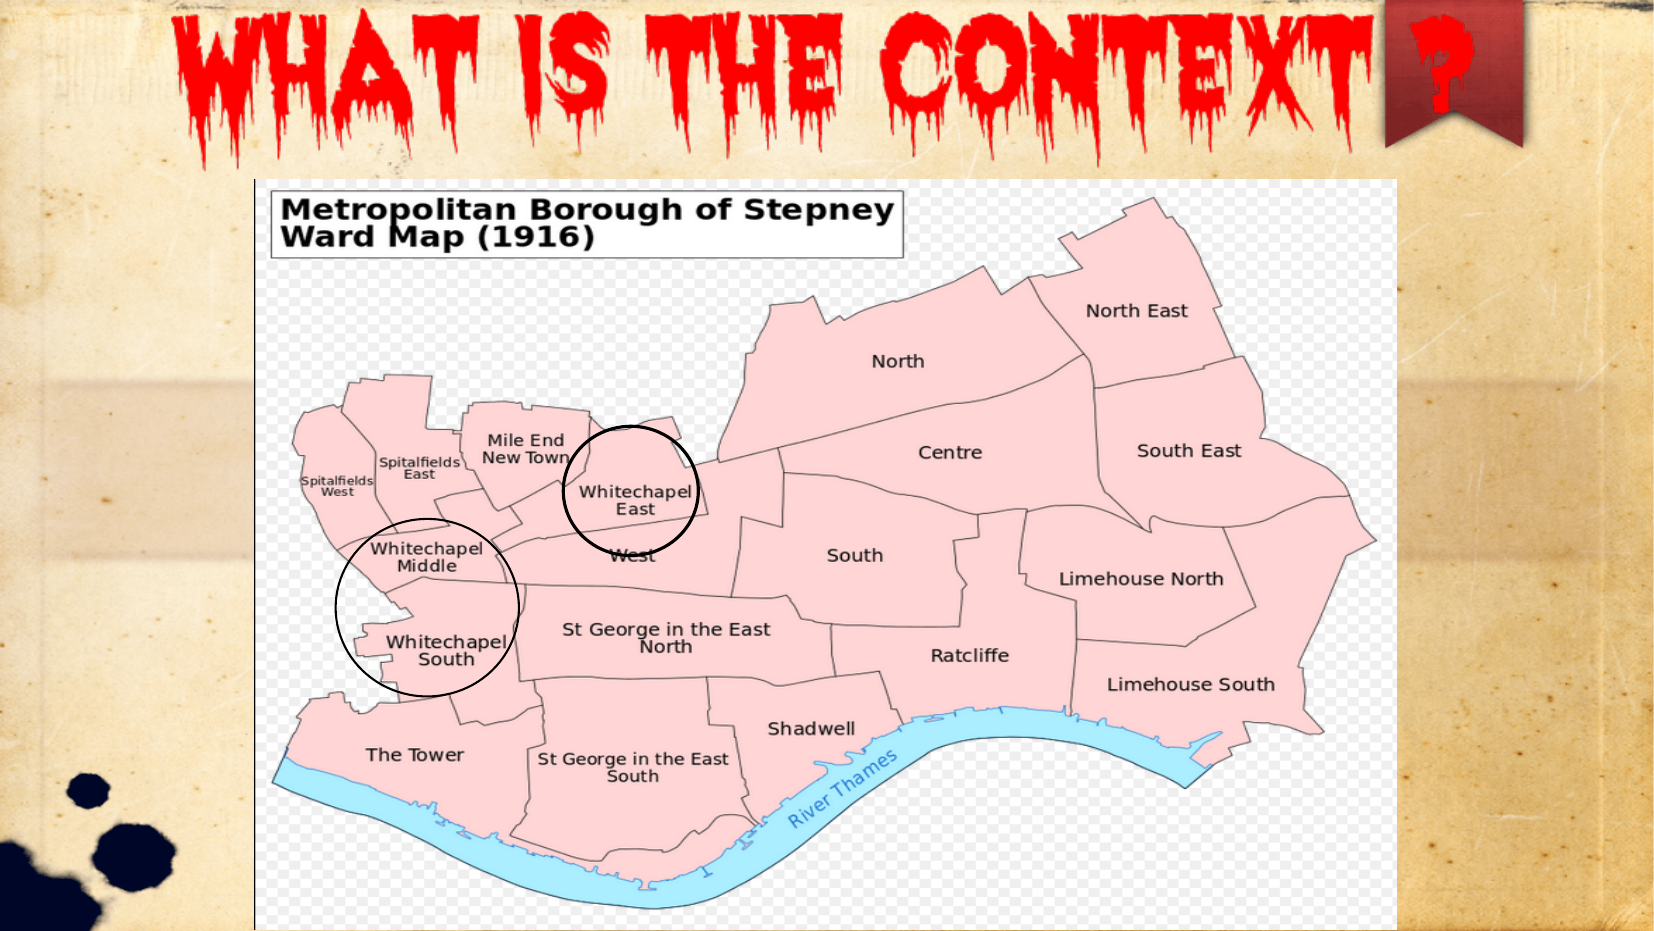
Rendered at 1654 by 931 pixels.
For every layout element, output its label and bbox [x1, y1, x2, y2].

picture [0, 0, 1654, 931]
text_box [563, 426, 699, 556]
